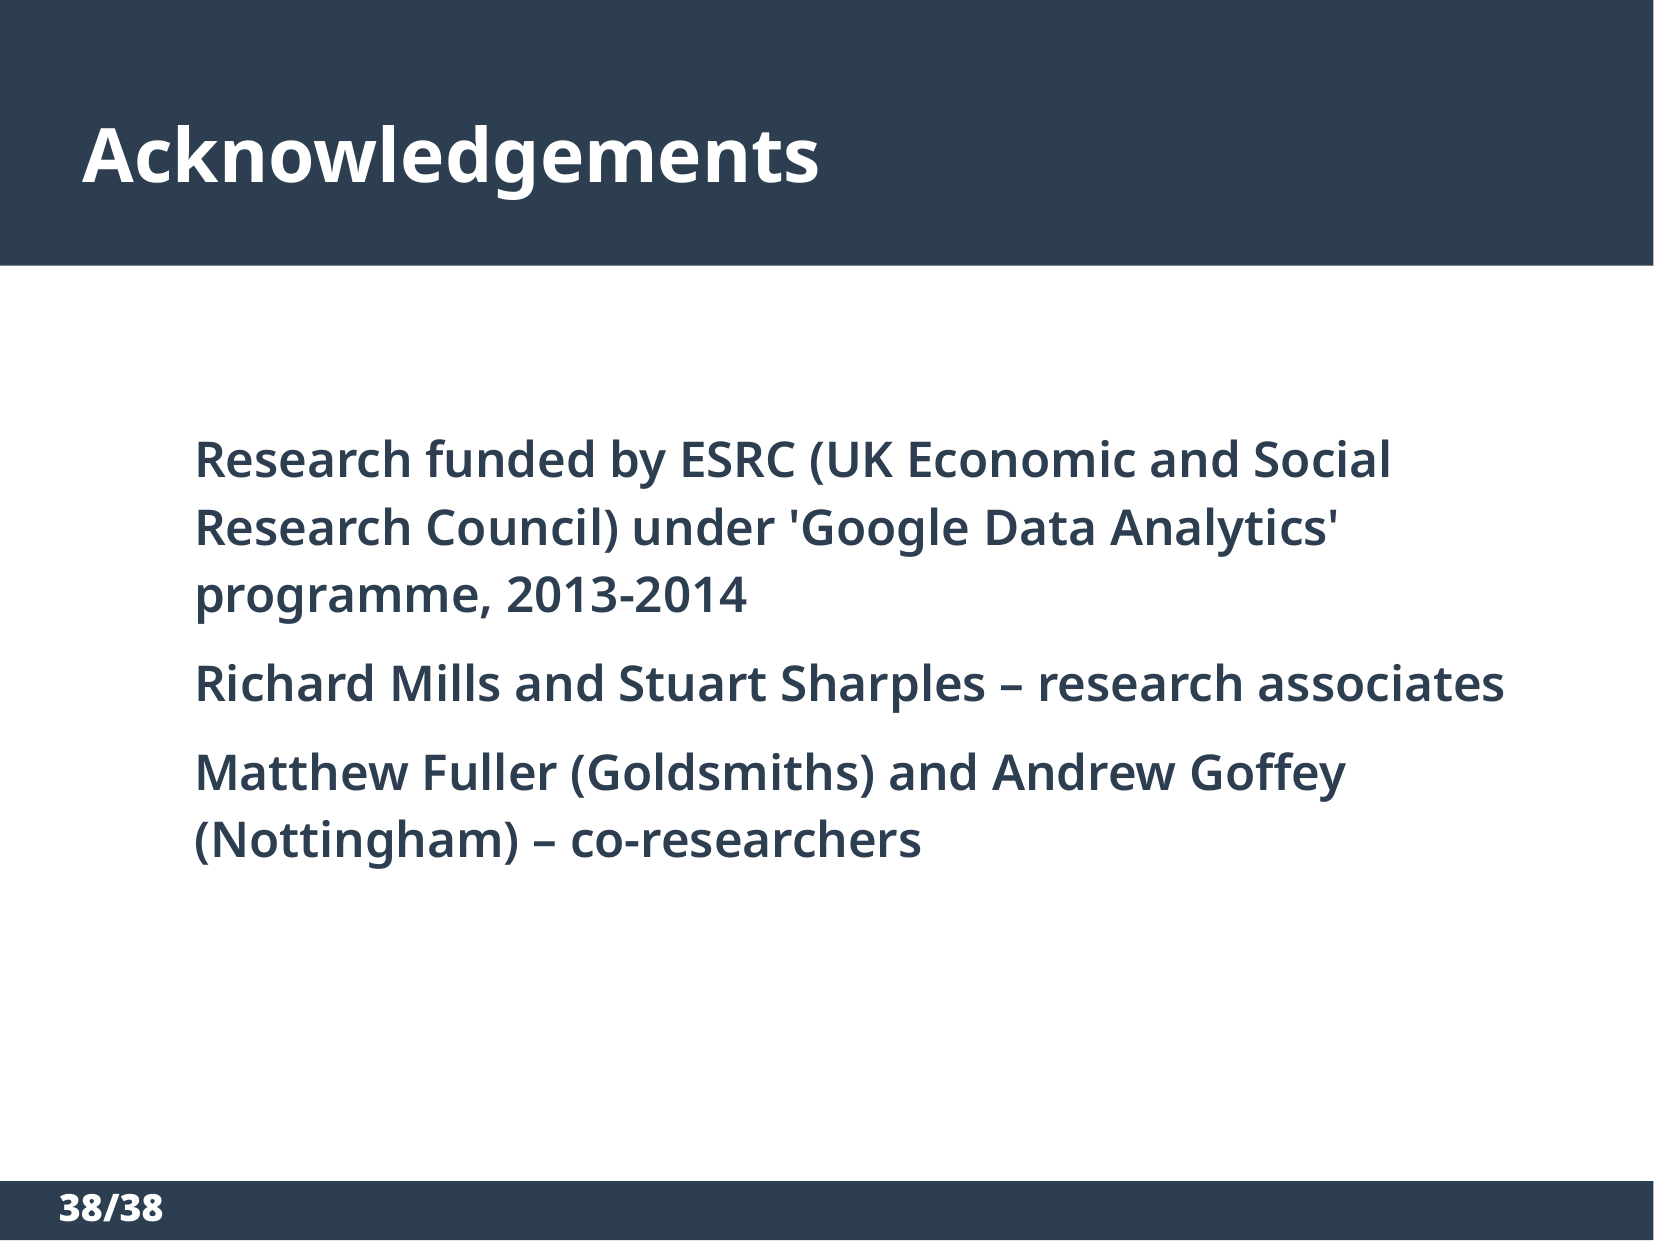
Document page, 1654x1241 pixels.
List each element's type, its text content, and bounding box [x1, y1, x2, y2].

title Acknowledgements [82, 49, 1571, 257]
list Research funded by ESRC (UK Economic and Social Research Council) under 'Google Data Analytics' programme, 2013-2014 Richard Mills and Stuart Sharples – research associates Matthew Fuller (Goldsmiths) and Andrew Goffey (Nottingham) – co-researchers [141, 425, 1571, 875]
